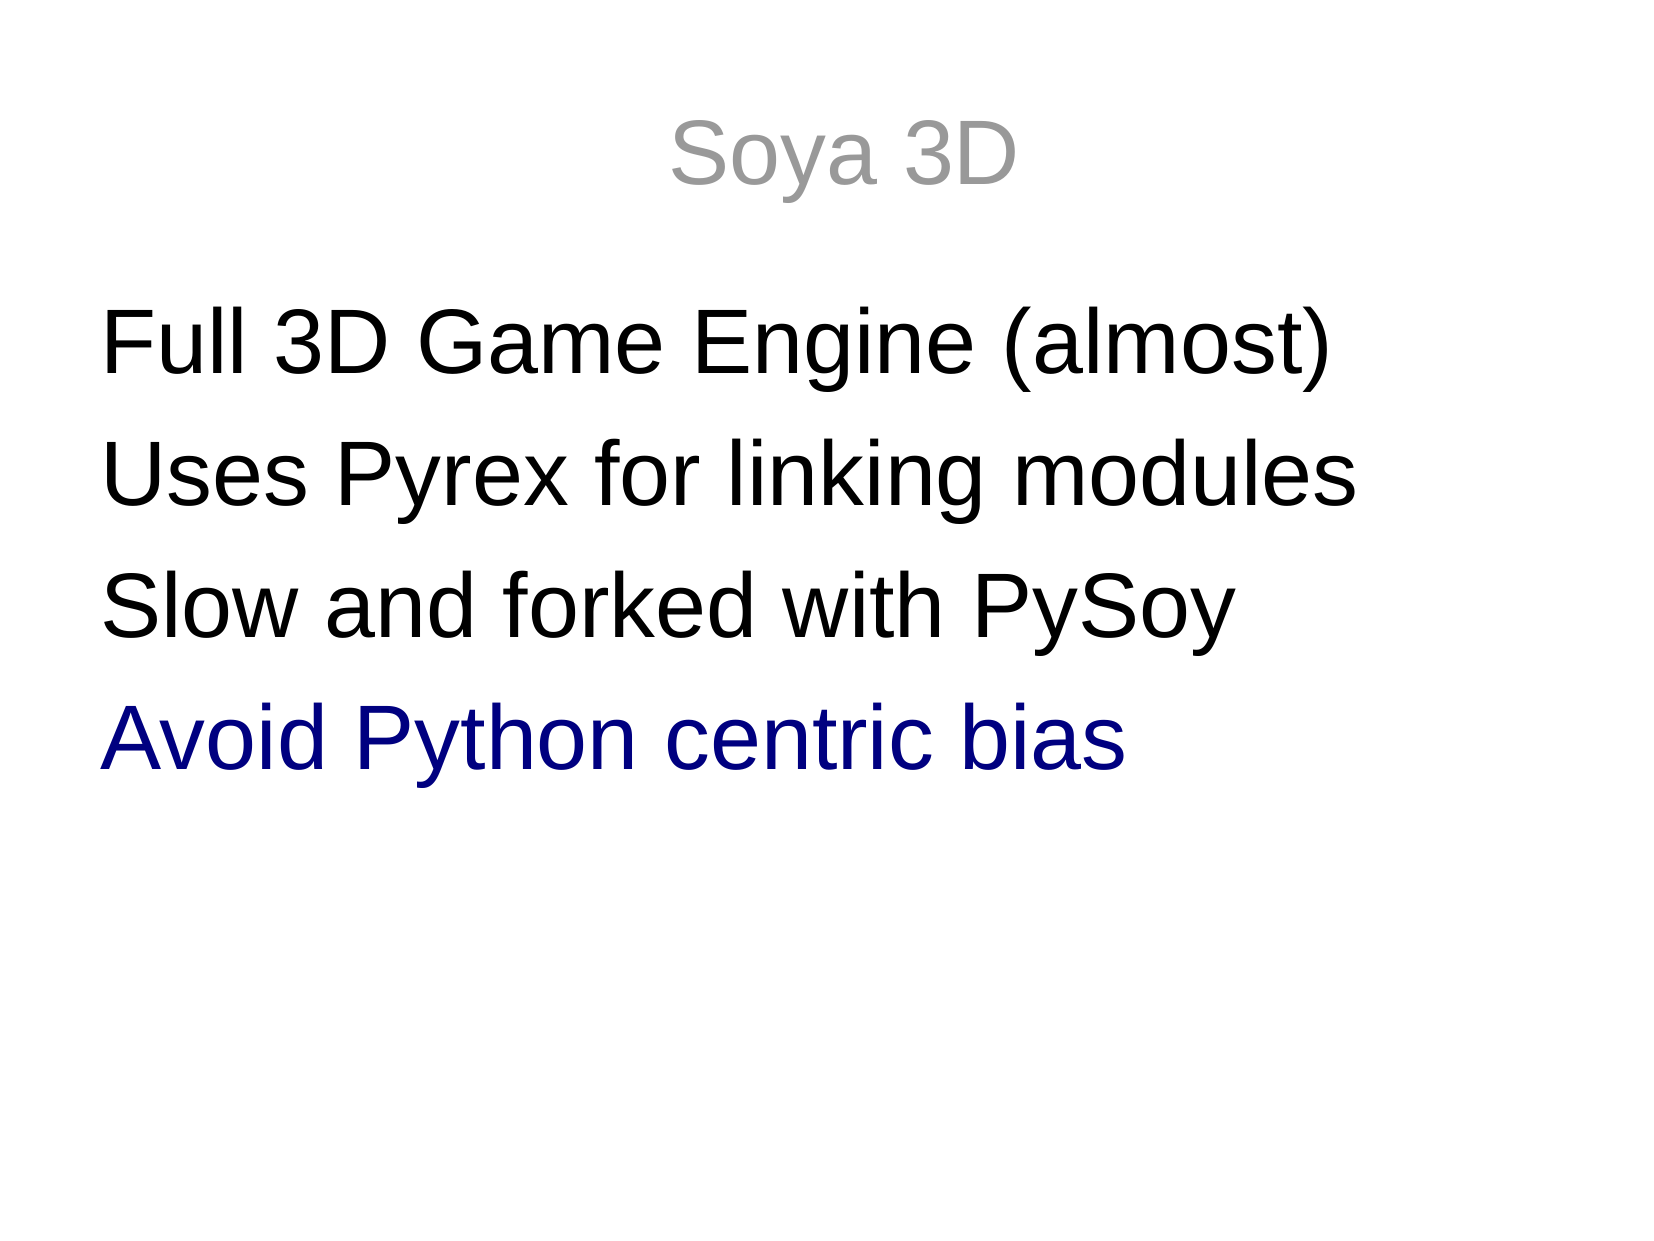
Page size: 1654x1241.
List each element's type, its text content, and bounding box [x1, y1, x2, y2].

title Soya 3D [82, 49, 1571, 257]
list Full 3D Game Engine (almost) Uses Pyrex for linking modules Slow and forked with PySoy Avoid Python centric bias [82, 290, 1571, 1094]
